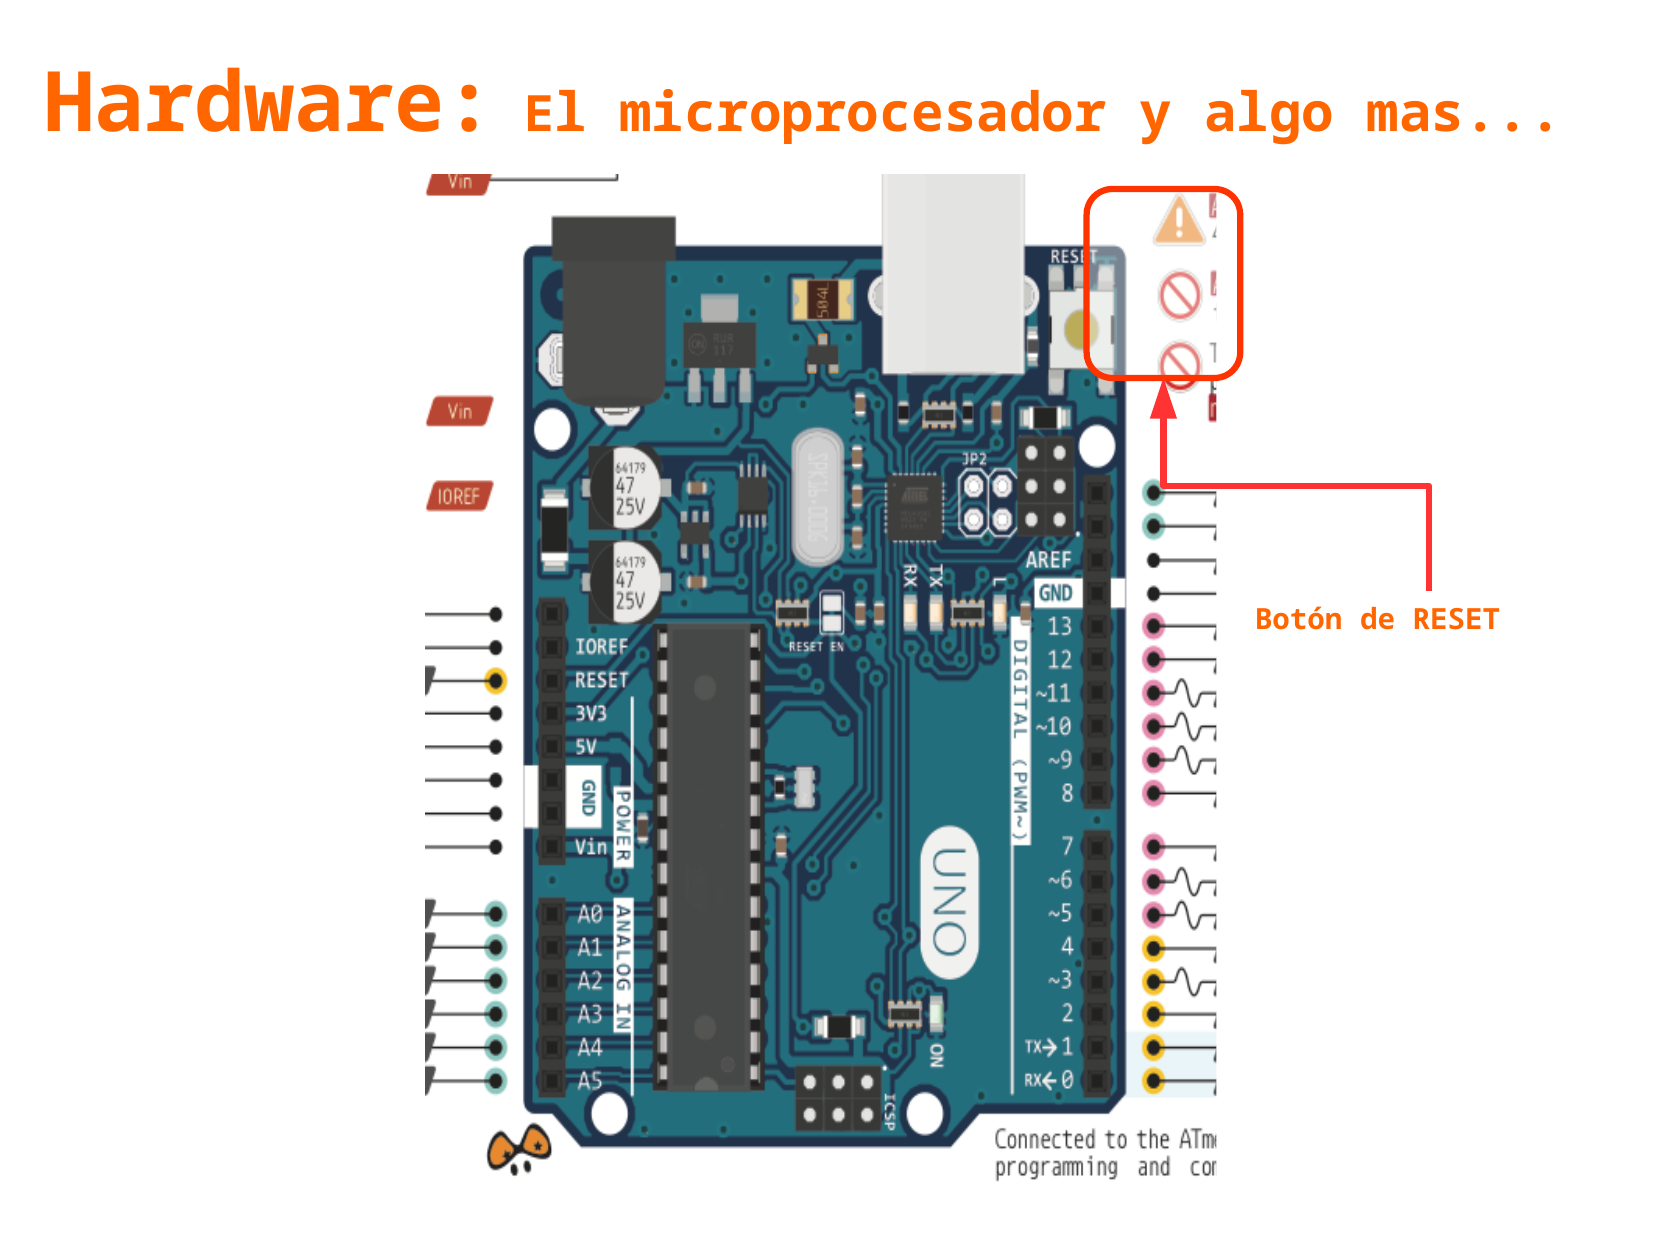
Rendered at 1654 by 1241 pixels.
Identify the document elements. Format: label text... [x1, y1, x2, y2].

text_box [1086, 188, 1241, 379]
text_box Botón de RESET [1240, 590, 1619, 646]
picture [425, 174, 1217, 1205]
picture [1165, 378, 1217, 481]
text_box Hardware: El microprocesador y algo mas... [29, 35, 1642, 199]
